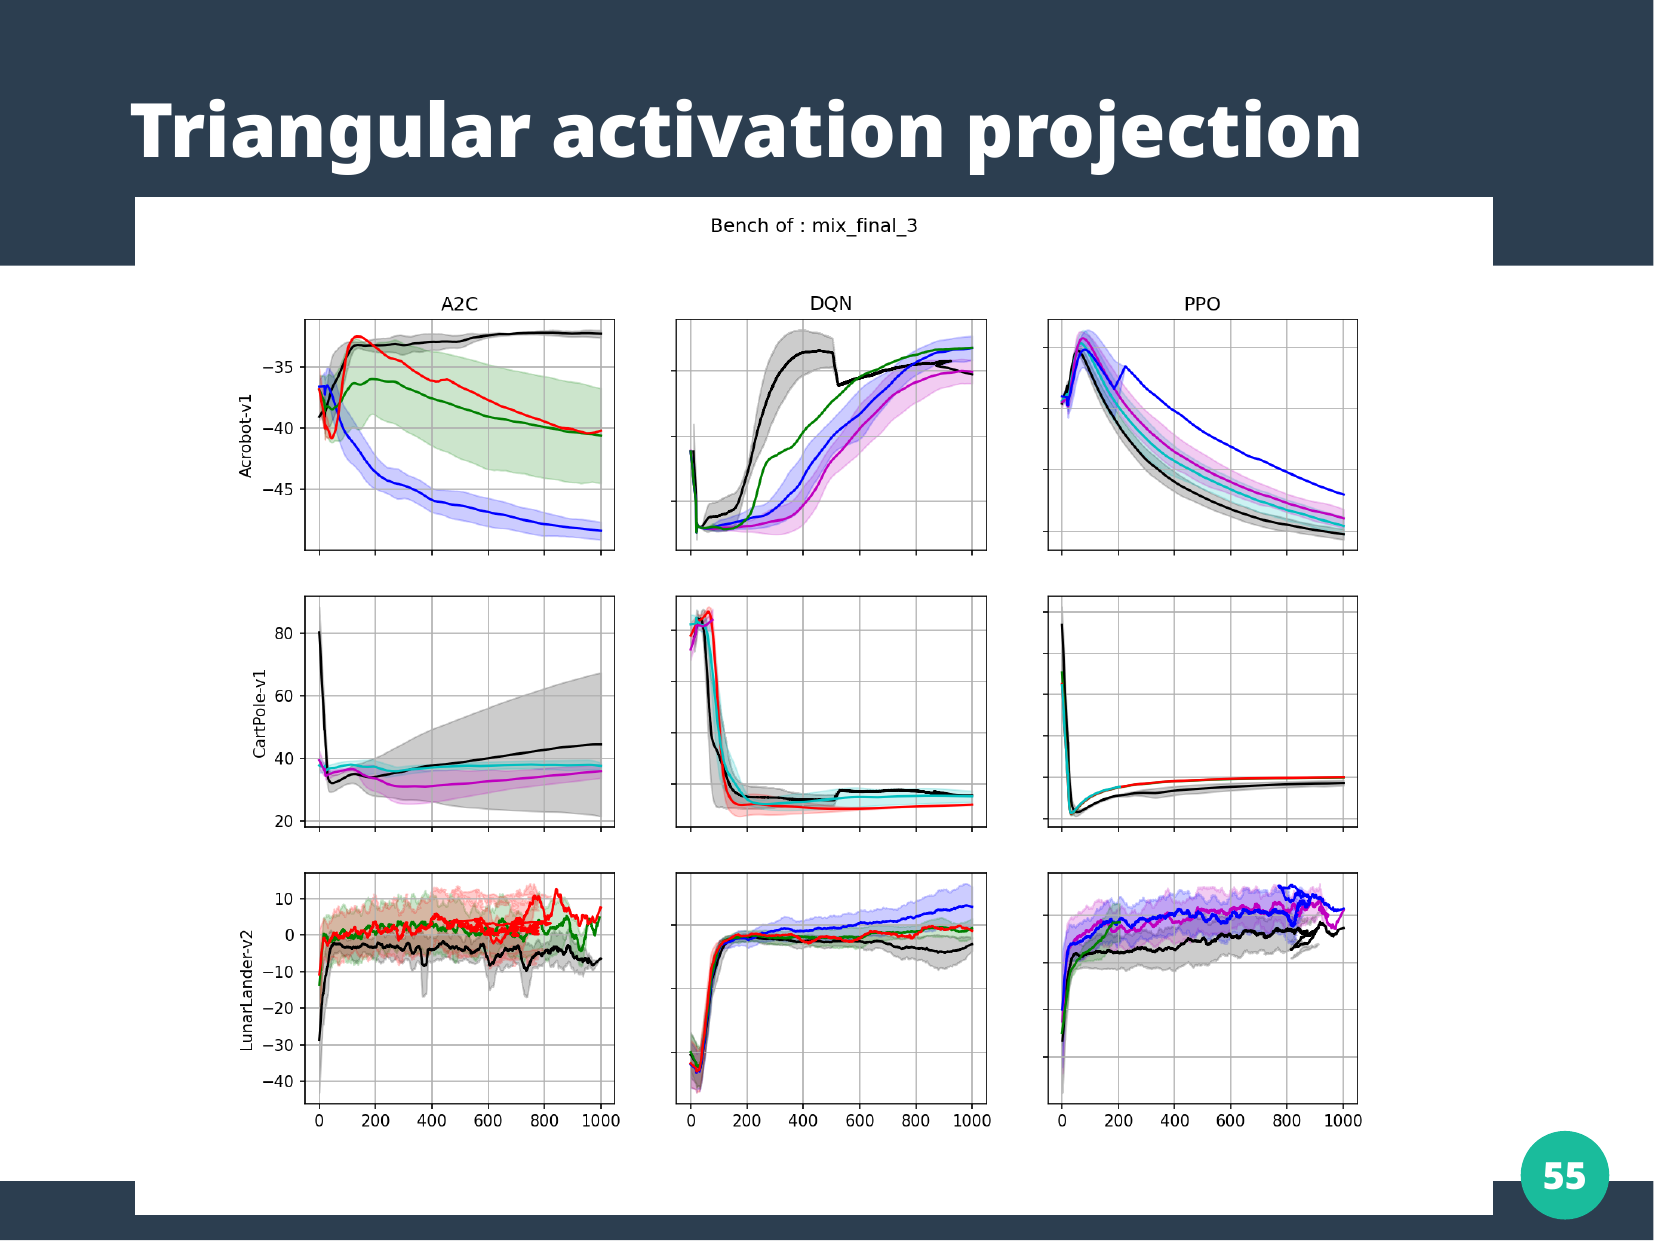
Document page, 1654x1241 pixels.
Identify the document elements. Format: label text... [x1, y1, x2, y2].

title Triangular activation projection [59, 49, 1595, 207]
picture [135, 197, 1493, 1216]
